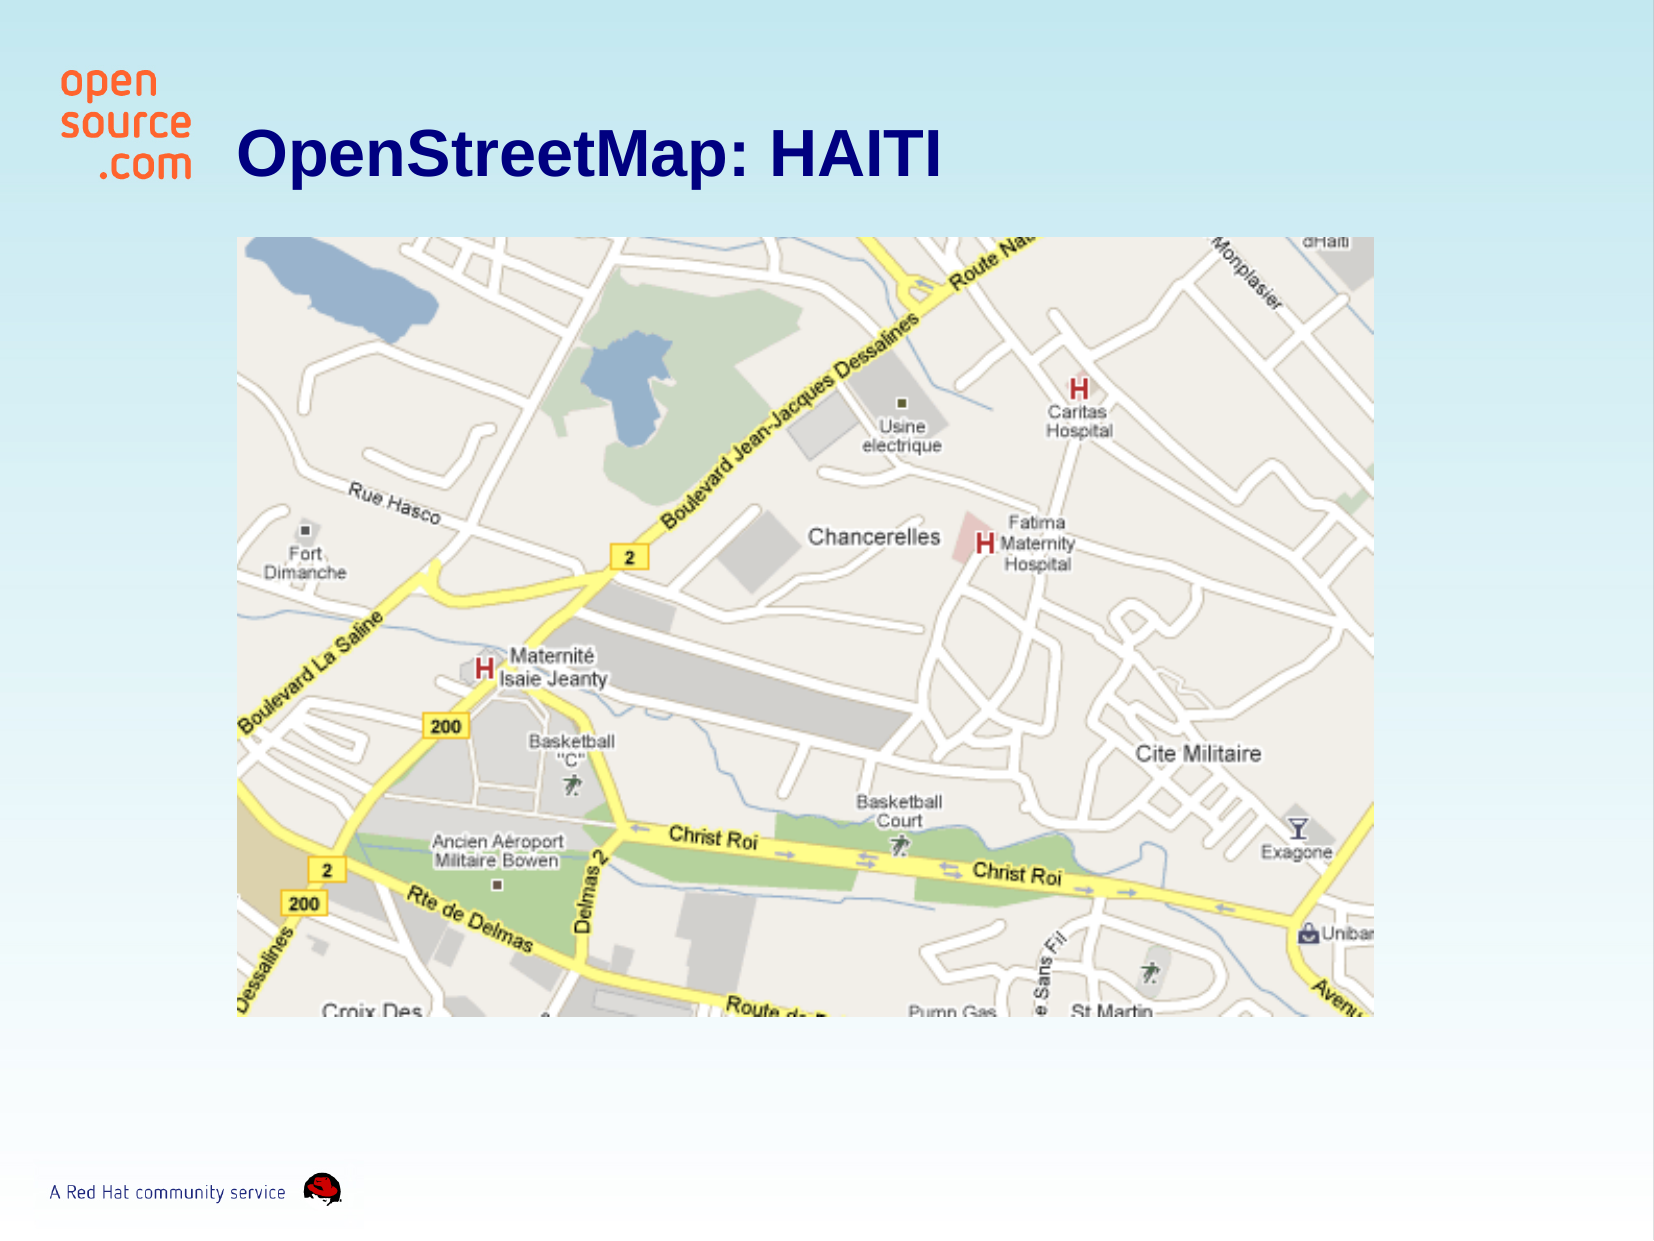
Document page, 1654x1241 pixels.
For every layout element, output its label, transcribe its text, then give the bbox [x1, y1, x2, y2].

title OpenStreetMap: HAITI [236, 49, 1654, 257]
picture [0, 0, 1654, 1241]
